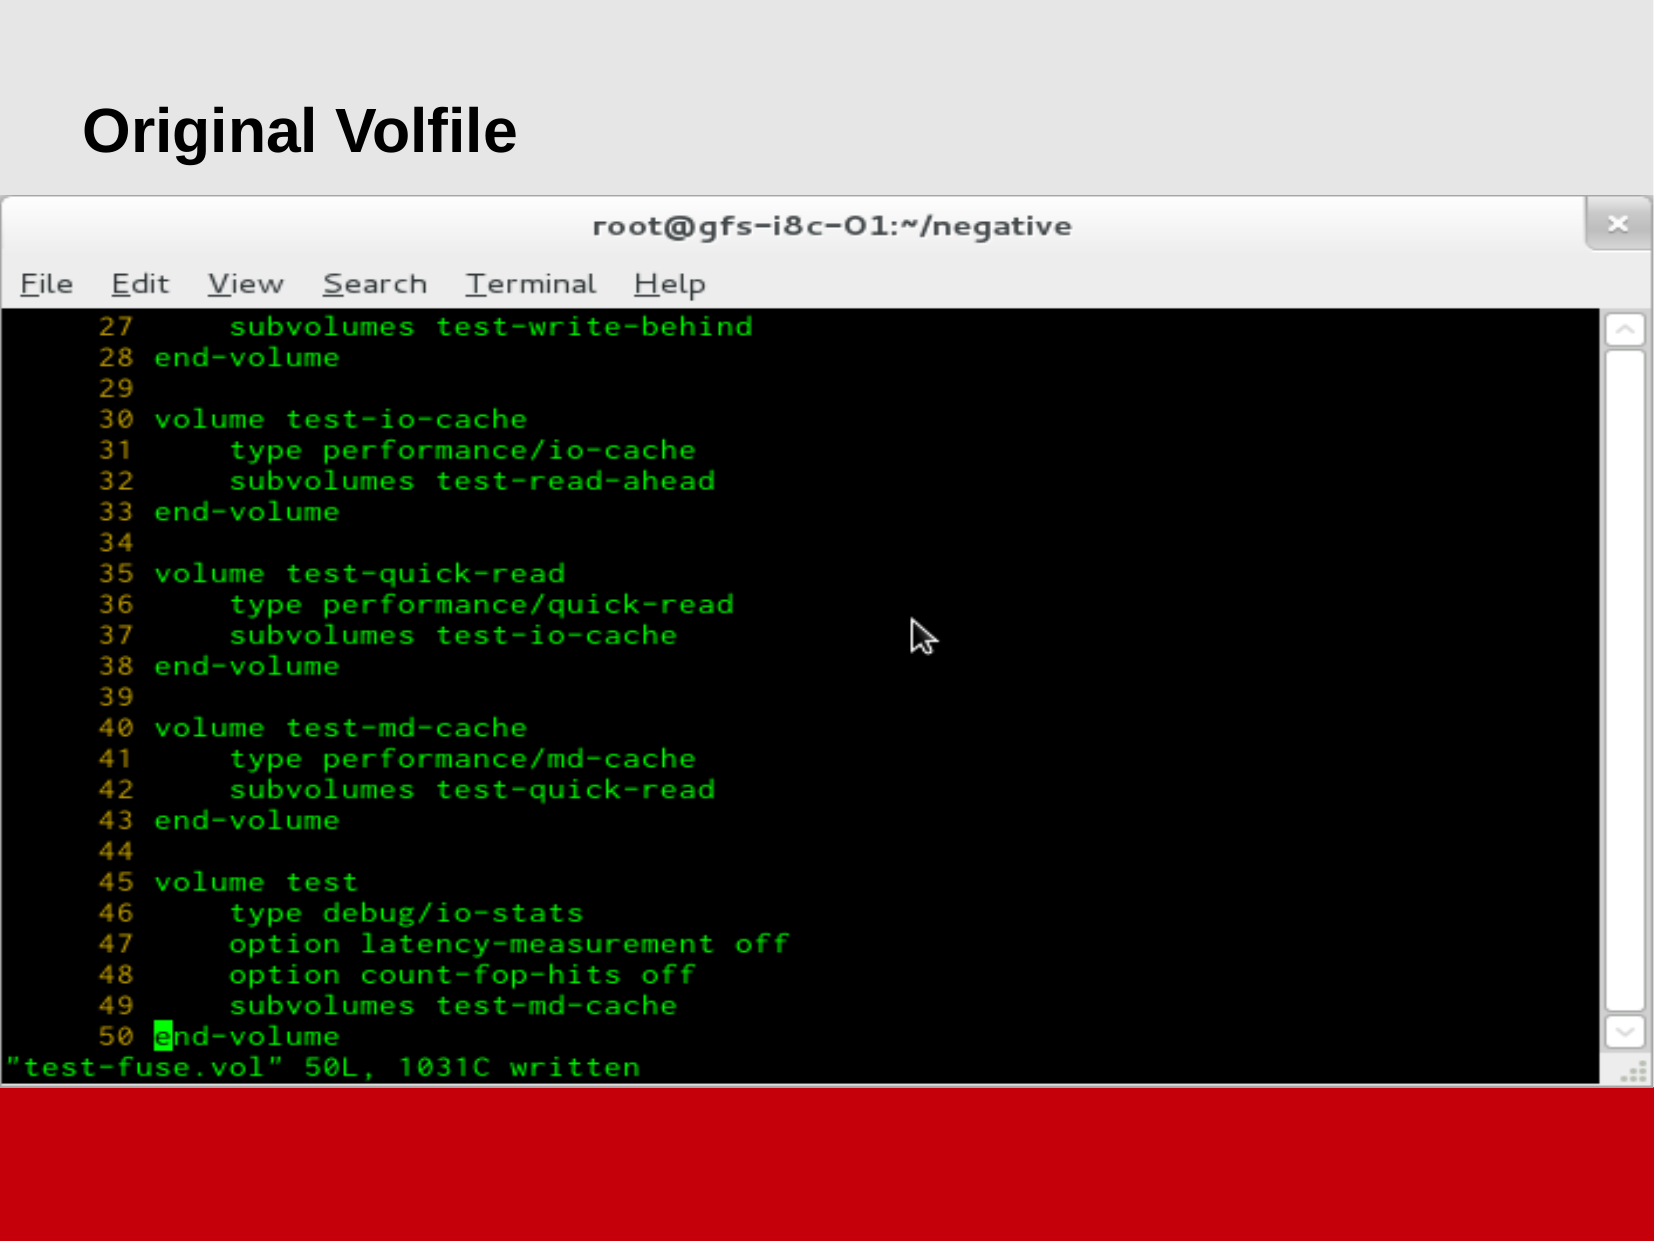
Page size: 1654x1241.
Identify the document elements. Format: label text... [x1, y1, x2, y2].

title Original Volfile [82, 37, 1571, 195]
picture [0, 195, 1654, 1088]
